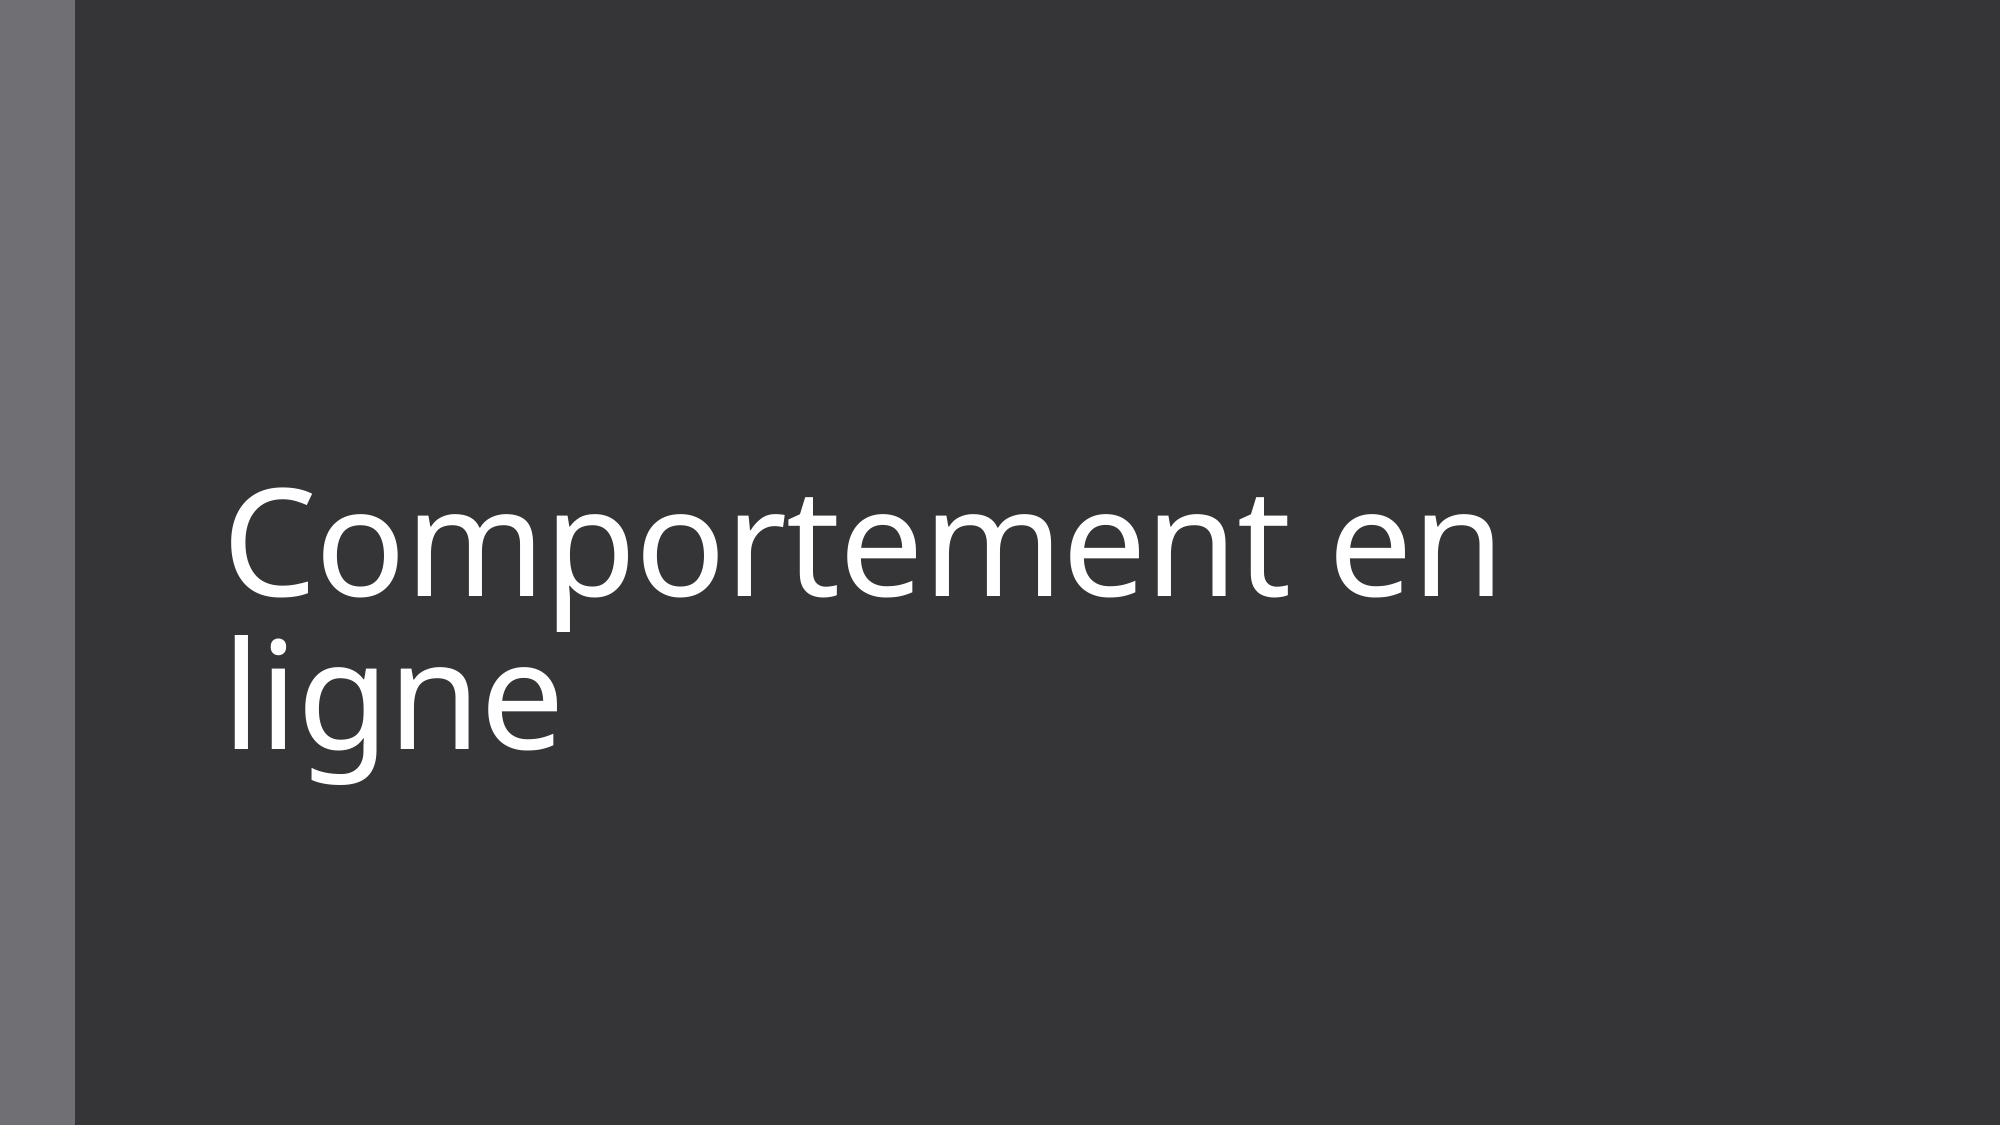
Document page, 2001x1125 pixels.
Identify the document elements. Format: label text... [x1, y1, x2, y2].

title Comportement en ligne [206, 124, 1752, 788]
